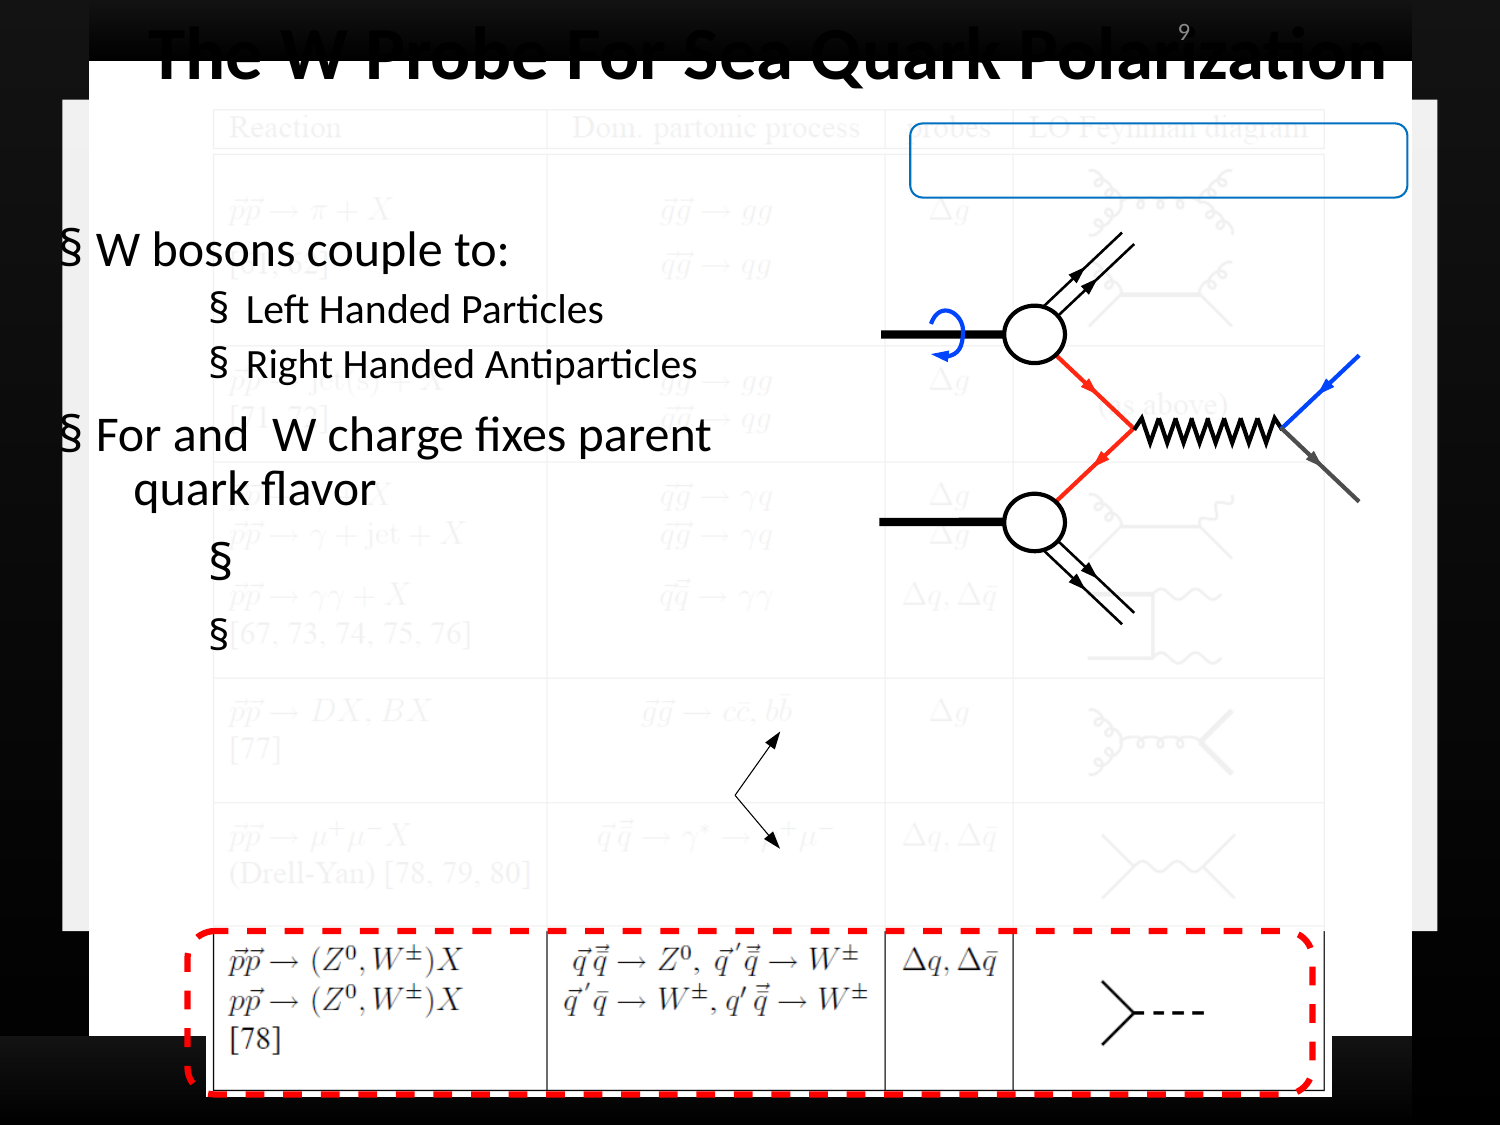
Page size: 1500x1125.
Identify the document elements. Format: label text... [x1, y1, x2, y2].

text_box W bosons couple to: Left Handed Particles Right Handed Antiparticles For and W charge fixes parent quark flavor [43, 215, 811, 763]
picture [206, 931, 1332, 1097]
slide_number 9 [1162, 0, 1500, 61]
text_box The W Probe For Sea Quark Polarization [19, 0, 1500, 104]
text_box [62, 104, 1437, 931]
